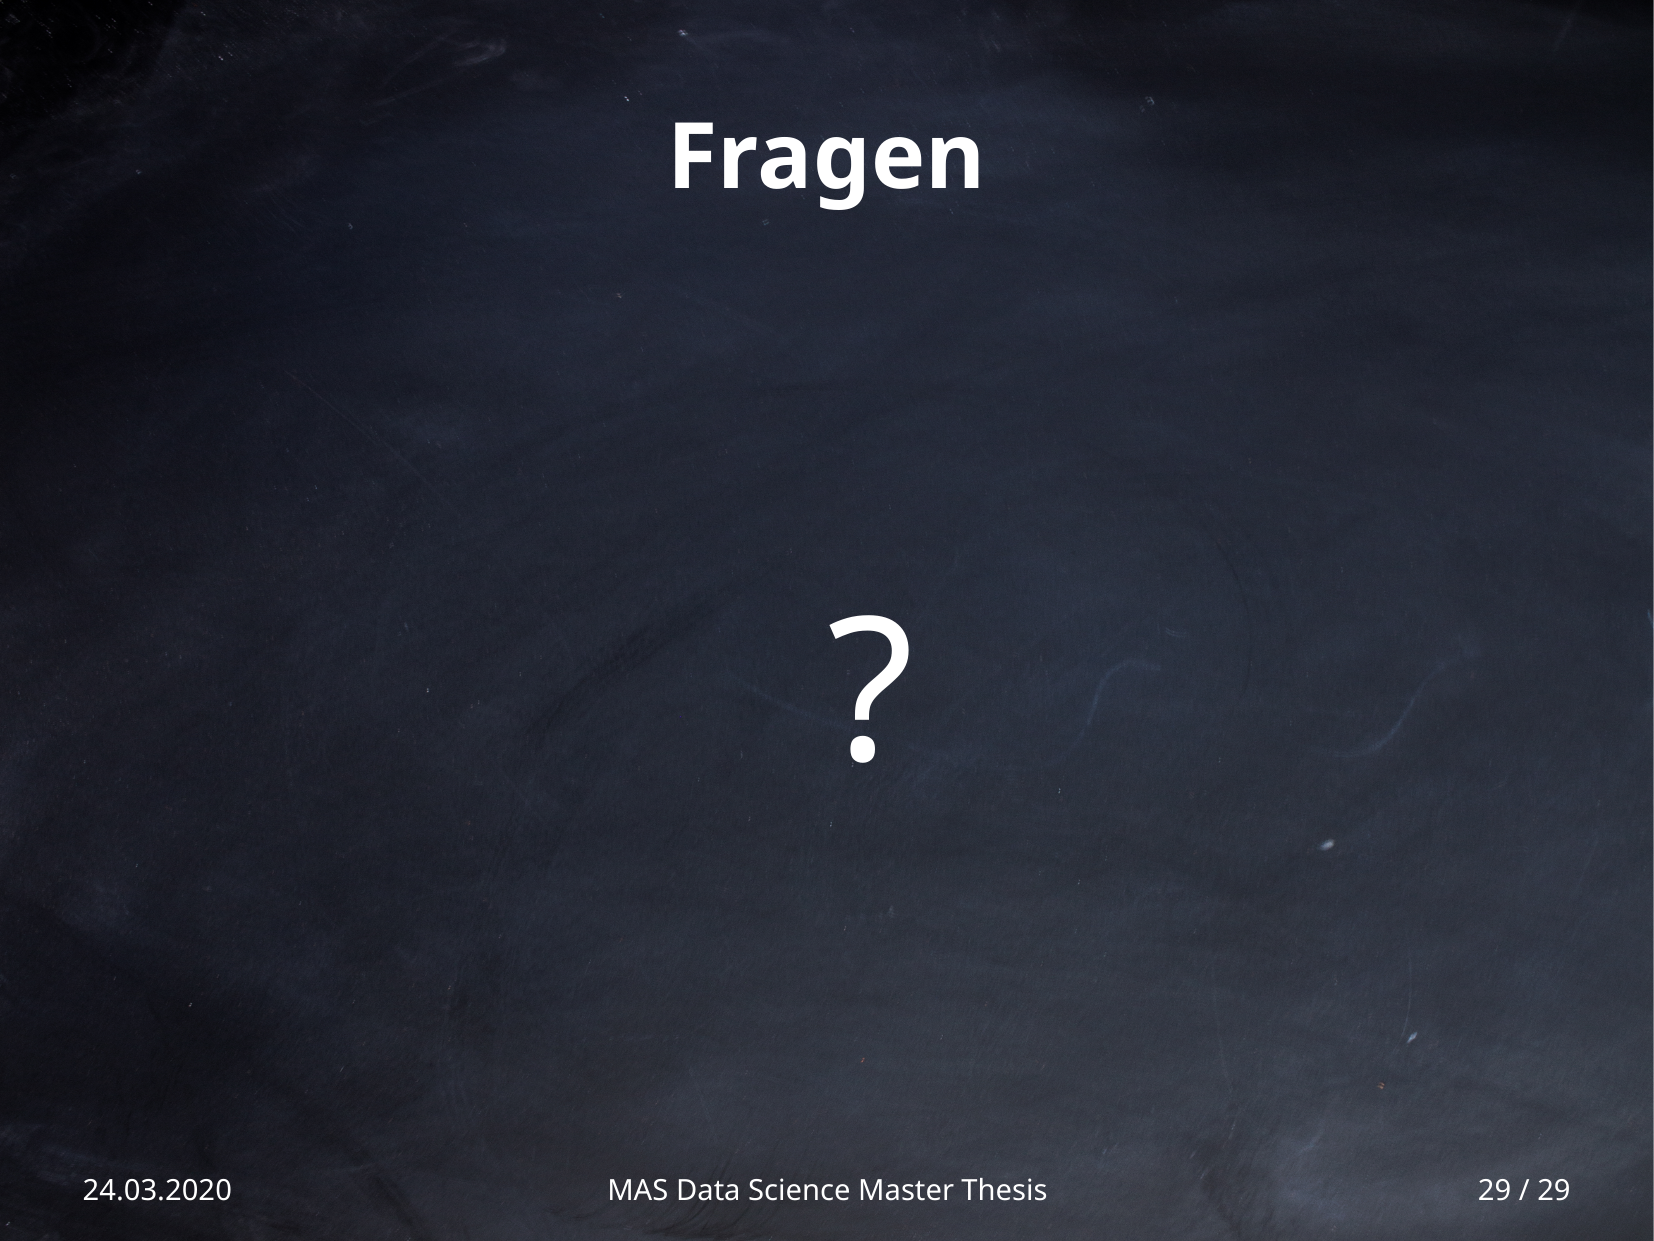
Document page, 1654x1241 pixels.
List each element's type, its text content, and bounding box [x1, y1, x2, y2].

picture [0, 0, 1654, 1241]
list ? [82, 290, 1571, 1146]
title Fragen [82, 49, 1571, 257]
